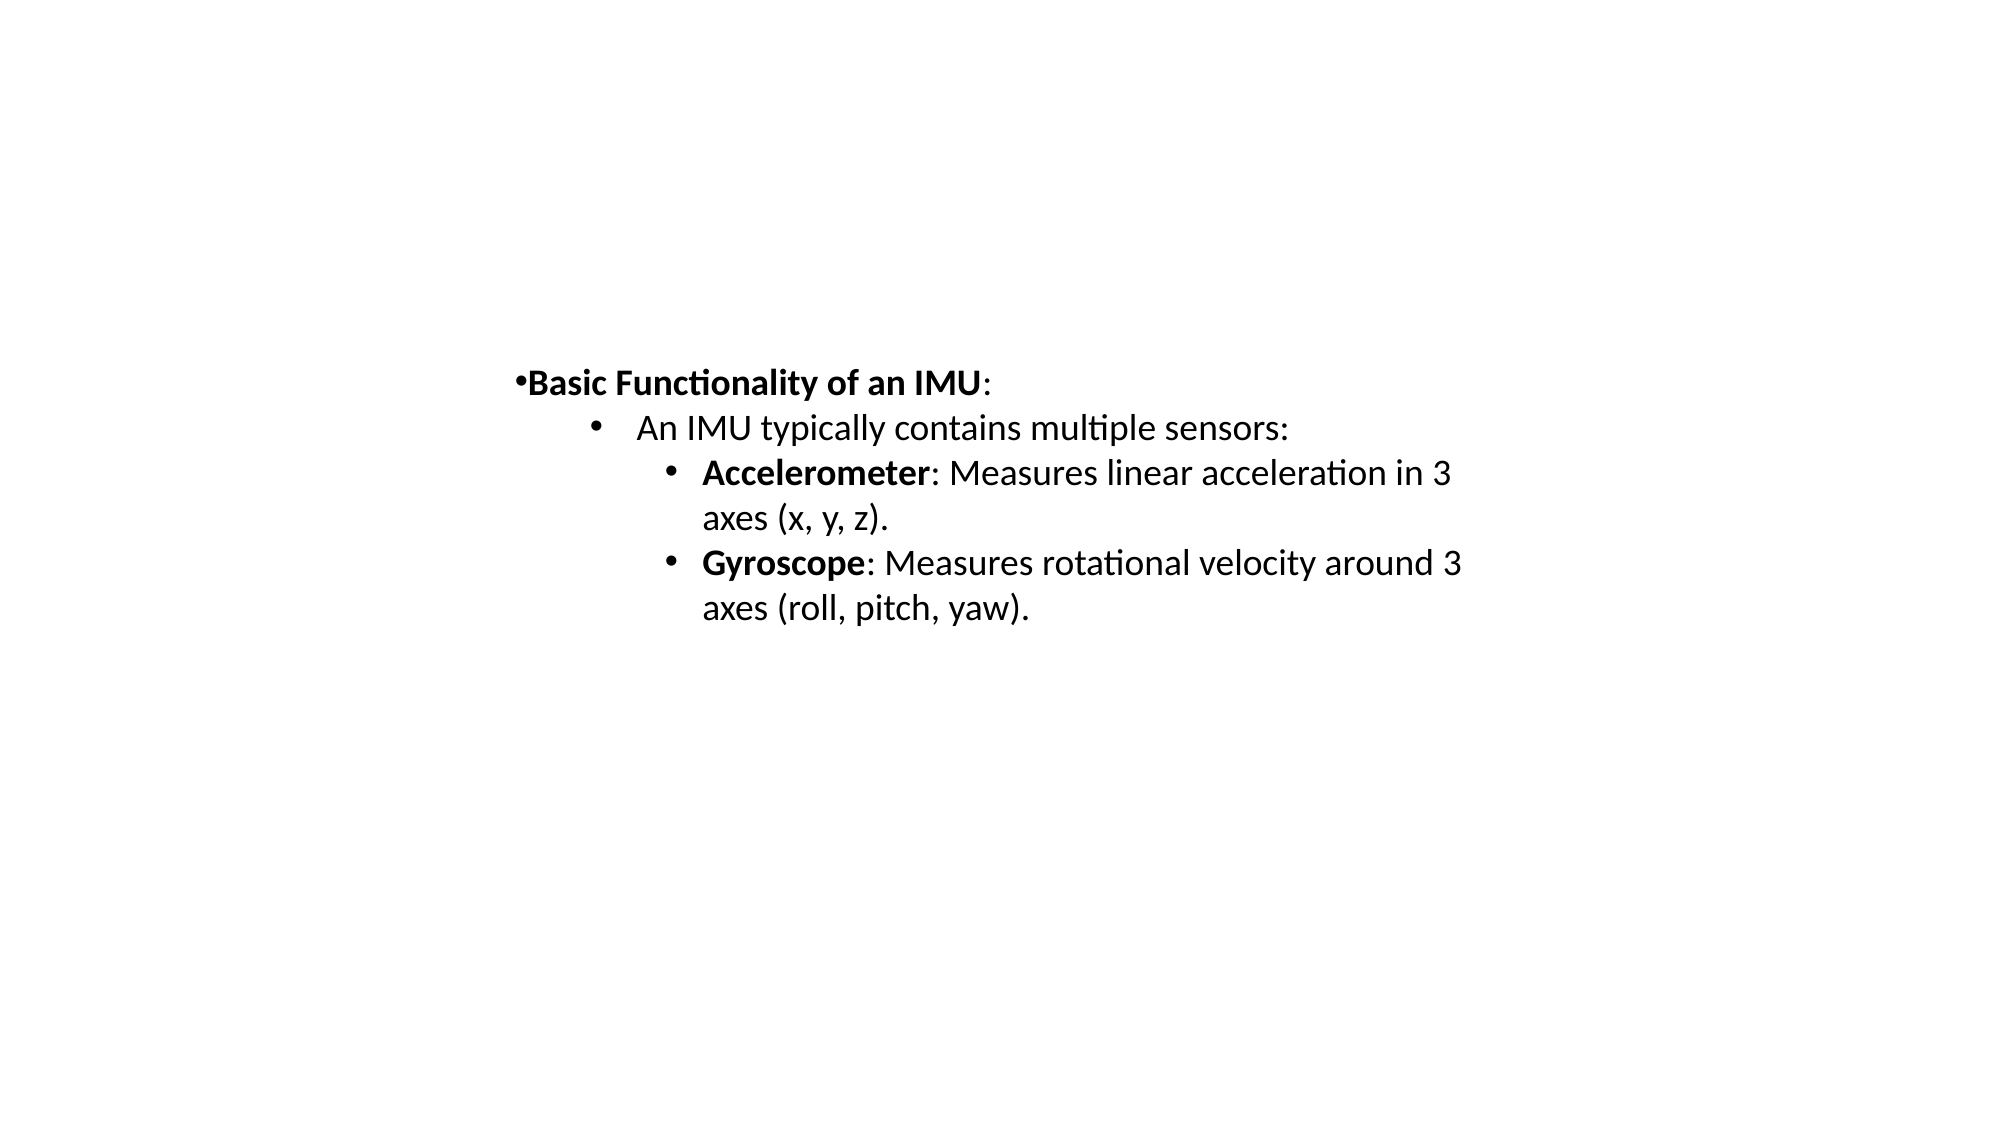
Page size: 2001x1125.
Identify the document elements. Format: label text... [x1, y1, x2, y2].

text_box Basic Functionality of an IMU: An IMU typically contains multiple sensors: Accelerometer: Measures linear acceleration in 3 axes (x, y, z). Gyroscope: Measures rotational velocity around 3 axes (roll, pitch, yaw). [500, 350, 1500, 636]
